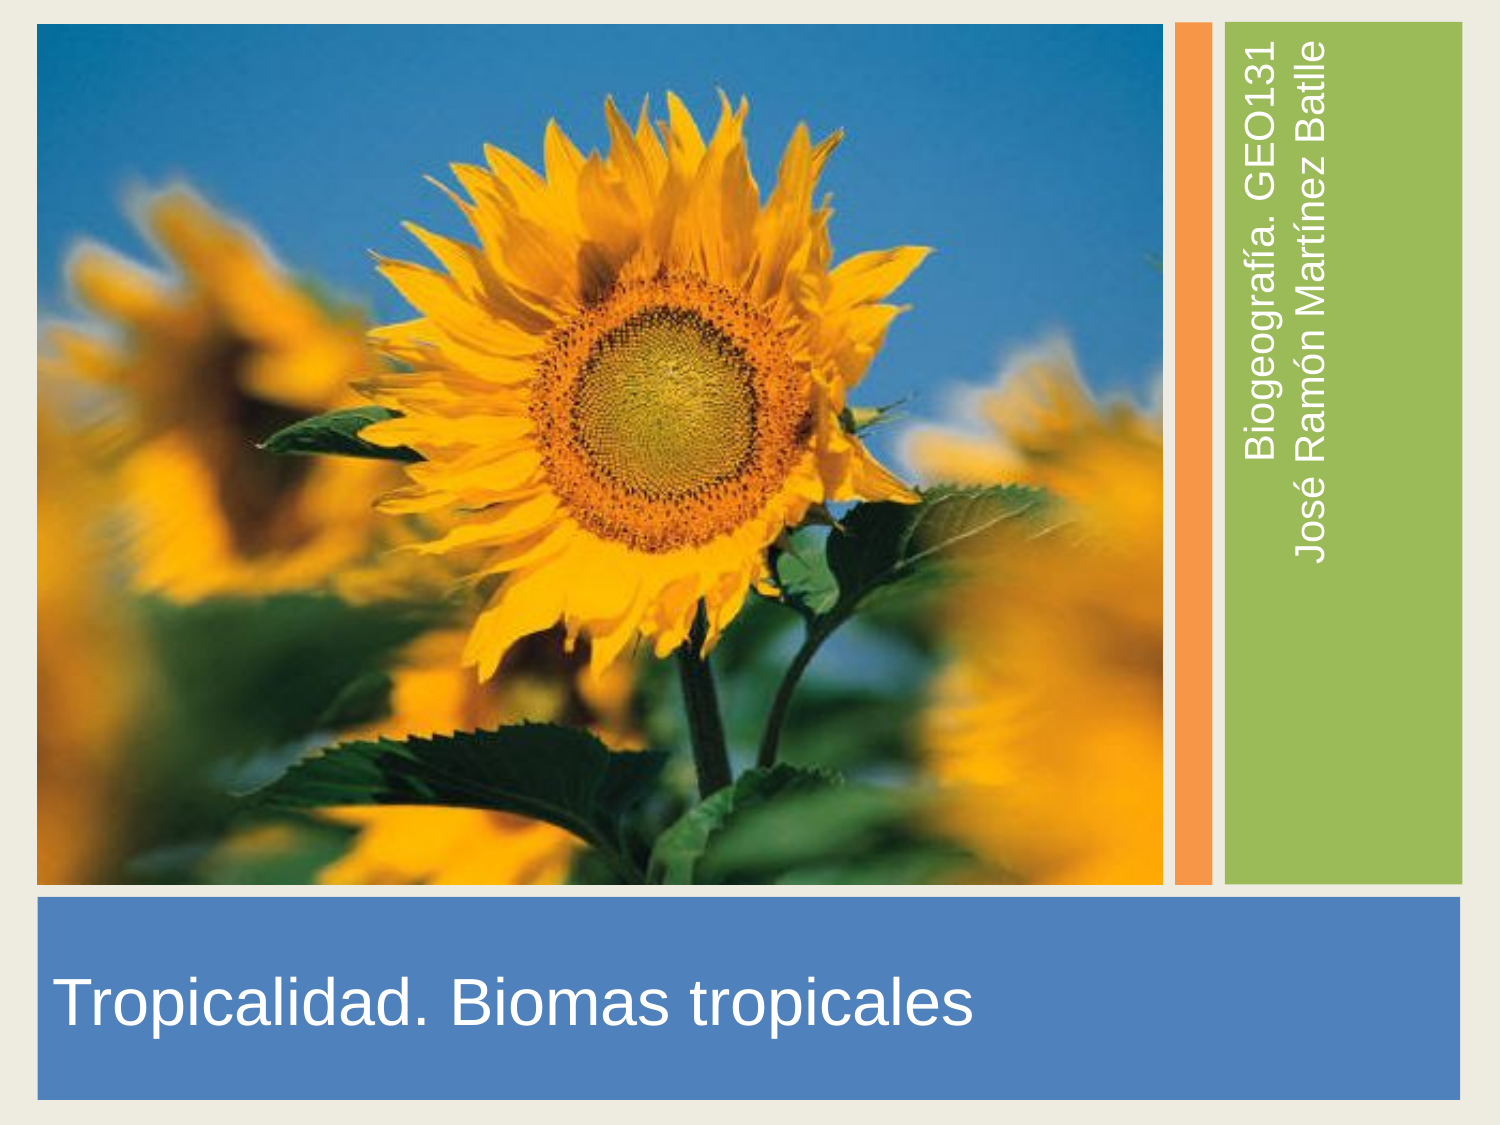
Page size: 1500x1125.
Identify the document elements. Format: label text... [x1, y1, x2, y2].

picture [37, 24, 1163, 885]
list Biogeografía. GEO131 José Ramón Martínez Batlle [1224, 25, 1388, 876]
list Tropicalidad. Biomas tropicales [37, 896, 1461, 1100]
picture [77, 63, 84, 70]
